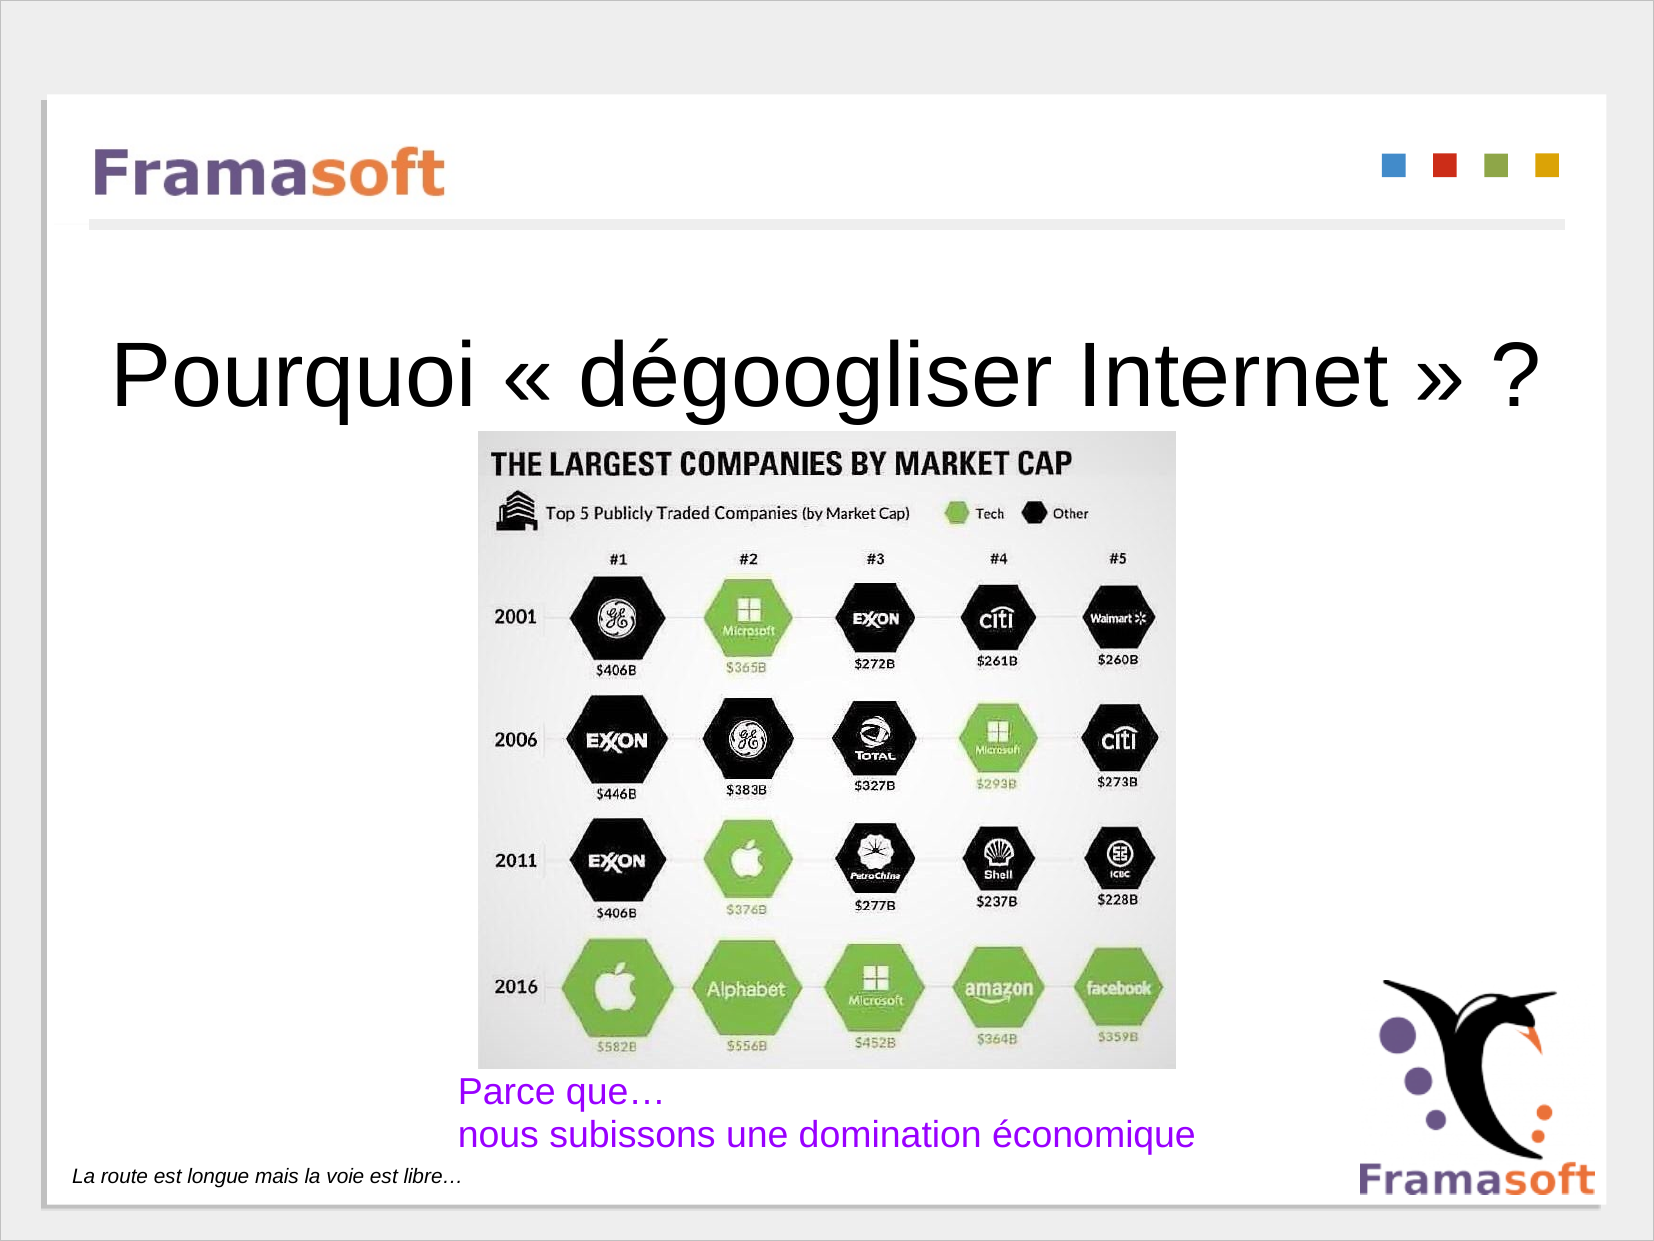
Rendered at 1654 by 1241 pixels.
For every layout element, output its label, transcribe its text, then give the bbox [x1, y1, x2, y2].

text_box [0, 0, 1654, 1241]
title Pourquoi « dégoogliser Internet » ? [47, 271, 1607, 479]
picture [54, 104, 508, 225]
picture [1360, 980, 1595, 1195]
text_box La route est longue mais la voie est libre… [57, 1157, 591, 1241]
picture [478, 431, 1176, 1063]
text_box Parce que… nous subissons une domination économique [443, 1063, 1211, 1163]
